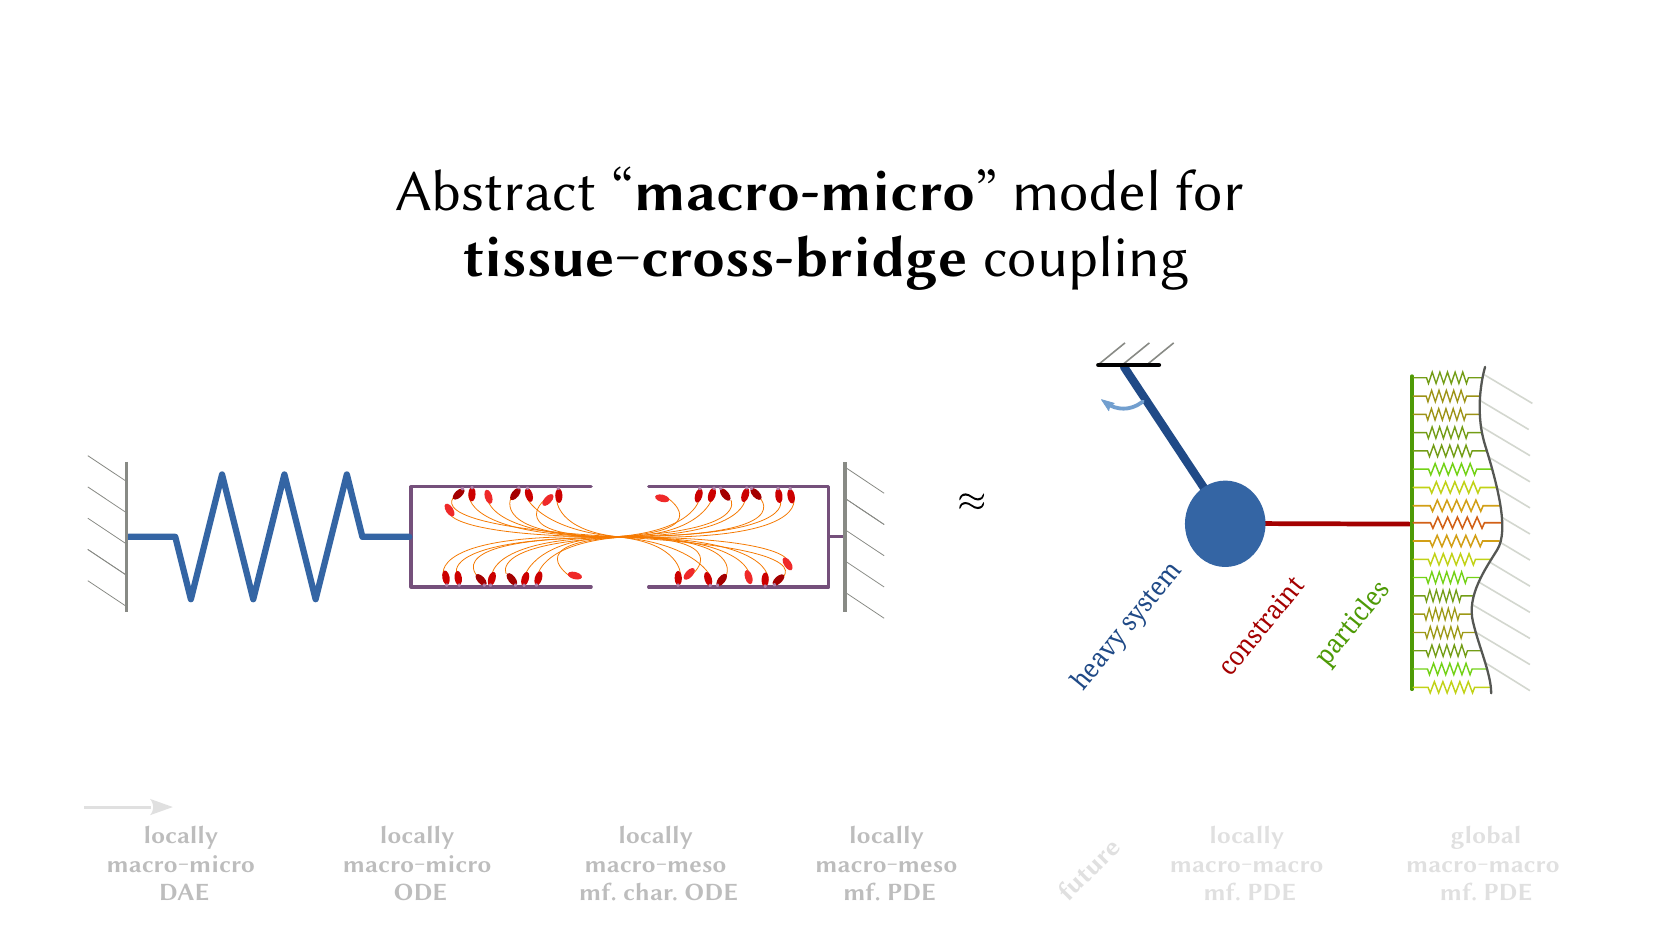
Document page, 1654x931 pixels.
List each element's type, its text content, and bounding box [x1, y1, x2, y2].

text_box future [1035, 815, 1143, 923]
text_box [959, 502, 985, 510]
text_box [959, 493, 985, 501]
text_box global macro‒macro mf. PDE [1391, 813, 1582, 920]
text_box locally macro‒meso mf. PDE [800, 813, 989, 920]
text_box locally macro‒micro ODE [328, 813, 516, 920]
subtitle Abstract “macro-micro” model for tissue‒cross-bridge coupling [82, 37, 1571, 413]
picture [74, 444, 899, 639]
text_box locally macro‒macro mf. PDE [1155, 813, 1346, 920]
picture [1049, 335, 1575, 707]
text_box locally macro‒meso mf. char. ODE [564, 813, 754, 920]
text_box locally macro‒micro DAE [91, 813, 280, 920]
